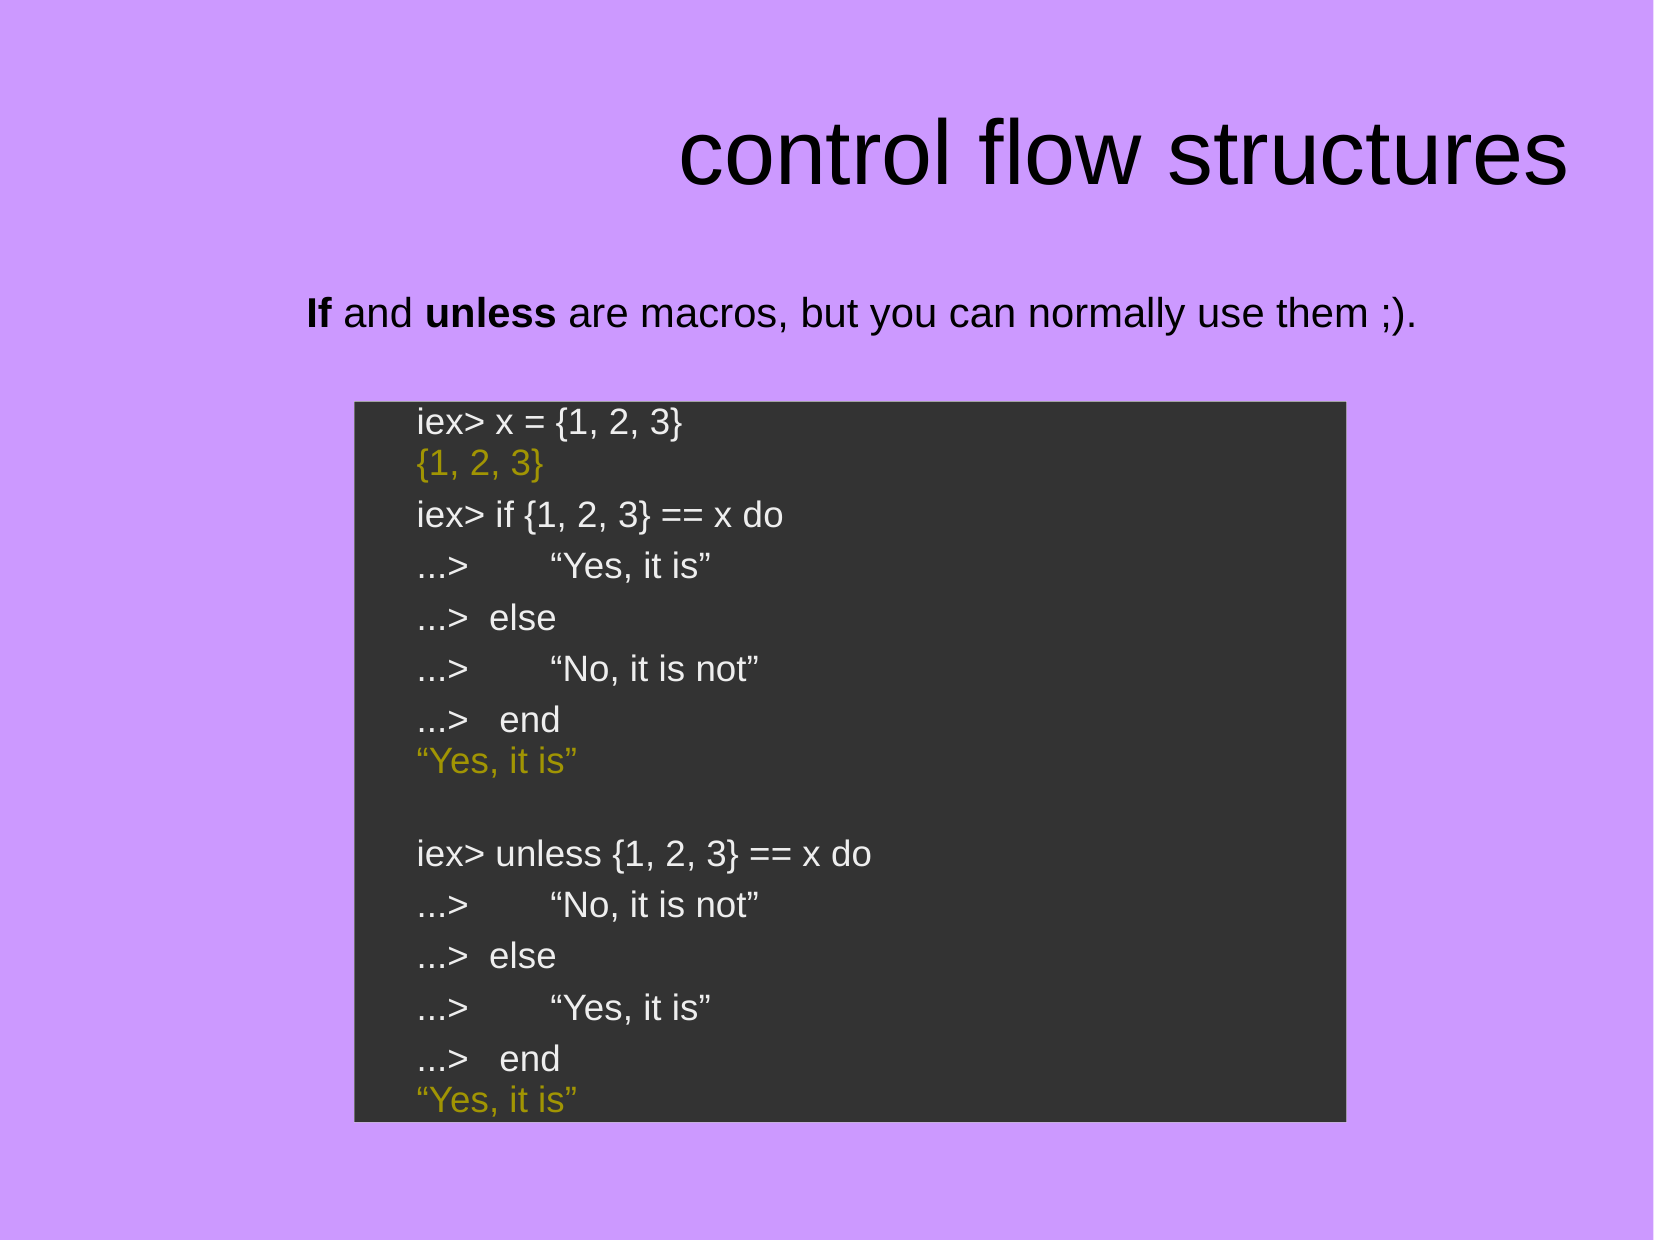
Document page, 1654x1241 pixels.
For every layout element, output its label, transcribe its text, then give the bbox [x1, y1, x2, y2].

list iex> x = {1, 2, 3} {1, 2, 3} iex> if {1, 2, 3} == x do ...> “Yes, it is” ...> else ...> “No, it is not” ...> end “Yes, it is” iex> unless {1, 2, 3} == x do ...> “No, it is not” ...> else ...> “Yes, it is” ...> end “Yes, it is” [354, 401, 1347, 1123]
title control flow structures [82, 49, 1571, 257]
list If and unless are macros, but you can normally use them ;). [82, 290, 1571, 438]
